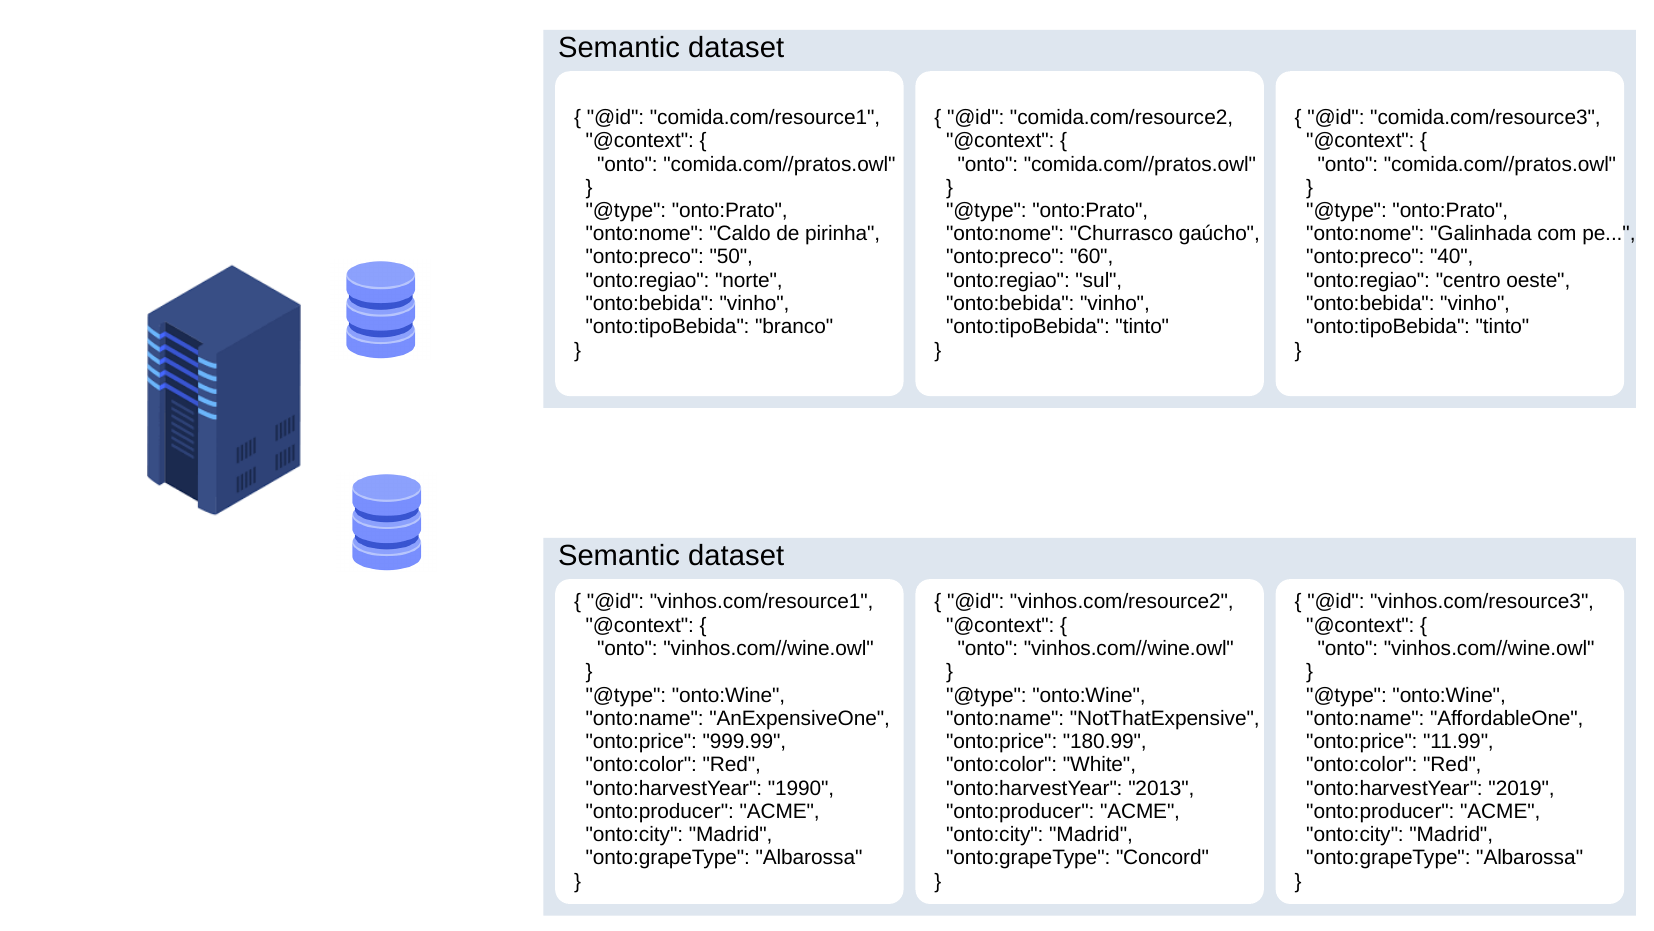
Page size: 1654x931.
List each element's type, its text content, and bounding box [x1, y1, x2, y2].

picture [94, 259, 437, 572]
text_box { "@id": "vinhos.com/resource3", "@context": { "onto": "vinhos.com//wine.owl" } "@type": "onto:Wine", "onto:name": "AffordableOne", "onto:price": "11.99", "onto:color": "Red", "onto:harvestYear": "2019", "onto:producer": "ACME", "onto:city": "Madrid", "onto:grapeType": "Albarossa" } [1275, 579, 1625, 904]
text_box { "@id": "comida.com/resource1", "@context": { "onto": "comida.com//pratos.owl" } "@type": "onto:Prato", "onto:nome": "Caldo de pirinha", "onto:preco": "50", "onto:regiao": "norte", "onto:bebida": "vinho", "onto:tipoBebida": "branco" } [555, 71, 904, 397]
text_box Semantic dataset [543, 23, 821, 72]
text_box Semantic dataset [543, 531, 821, 580]
text_box [543, 29, 1636, 408]
text_box { "@id": "comida.com/resource2, "@context": { "onto": "comida.com//pratos.owl" } "@type": "onto:Prato", "onto:nome": "Churrasco gaúcho", "onto:preco": "60", "onto:regiao": "sul", "onto:bebida": "vinho", "onto:tipoBebida": "tinto" } [915, 71, 1264, 397]
text_box { "@id": "vinhos.com/resource2", "@context": { "onto": "vinhos.com//wine.owl" } "@type": "onto:Wine", "onto:name": "NotThatExpensive", "onto:price": "180.99", "onto:color": "White", "onto:harvestYear": "2013", "onto:producer": "ACME", "onto:city": "Madrid", "onto:grapeType": "Concord" } [915, 579, 1264, 904]
text_box { "@id": "vinhos.com/resource1", "@context": { "onto": "vinhos.com//wine.owl" } "@type": "onto:Wine", "onto:name": "AnExpensiveOne", "onto:price": "999.99", "onto:color": "Red", "onto:harvestYear": "1990", "onto:producer": "ACME", "onto:city": "Madrid", "onto:grapeType": "Albarossa" } [555, 579, 904, 904]
text_box { "@id": "comida.com/resource3", "@context": { "onto": "comida.com//pratos.owl" } "@type": "onto:Prato", "onto:nome": "Galinhada com pe...", "onto:preco": "40", "onto:regiao": "centro oeste", "onto:bebida": "vinho", "onto:tipoBebida": "tinto" } [1275, 71, 1625, 397]
text_box [543, 537, 1636, 916]
